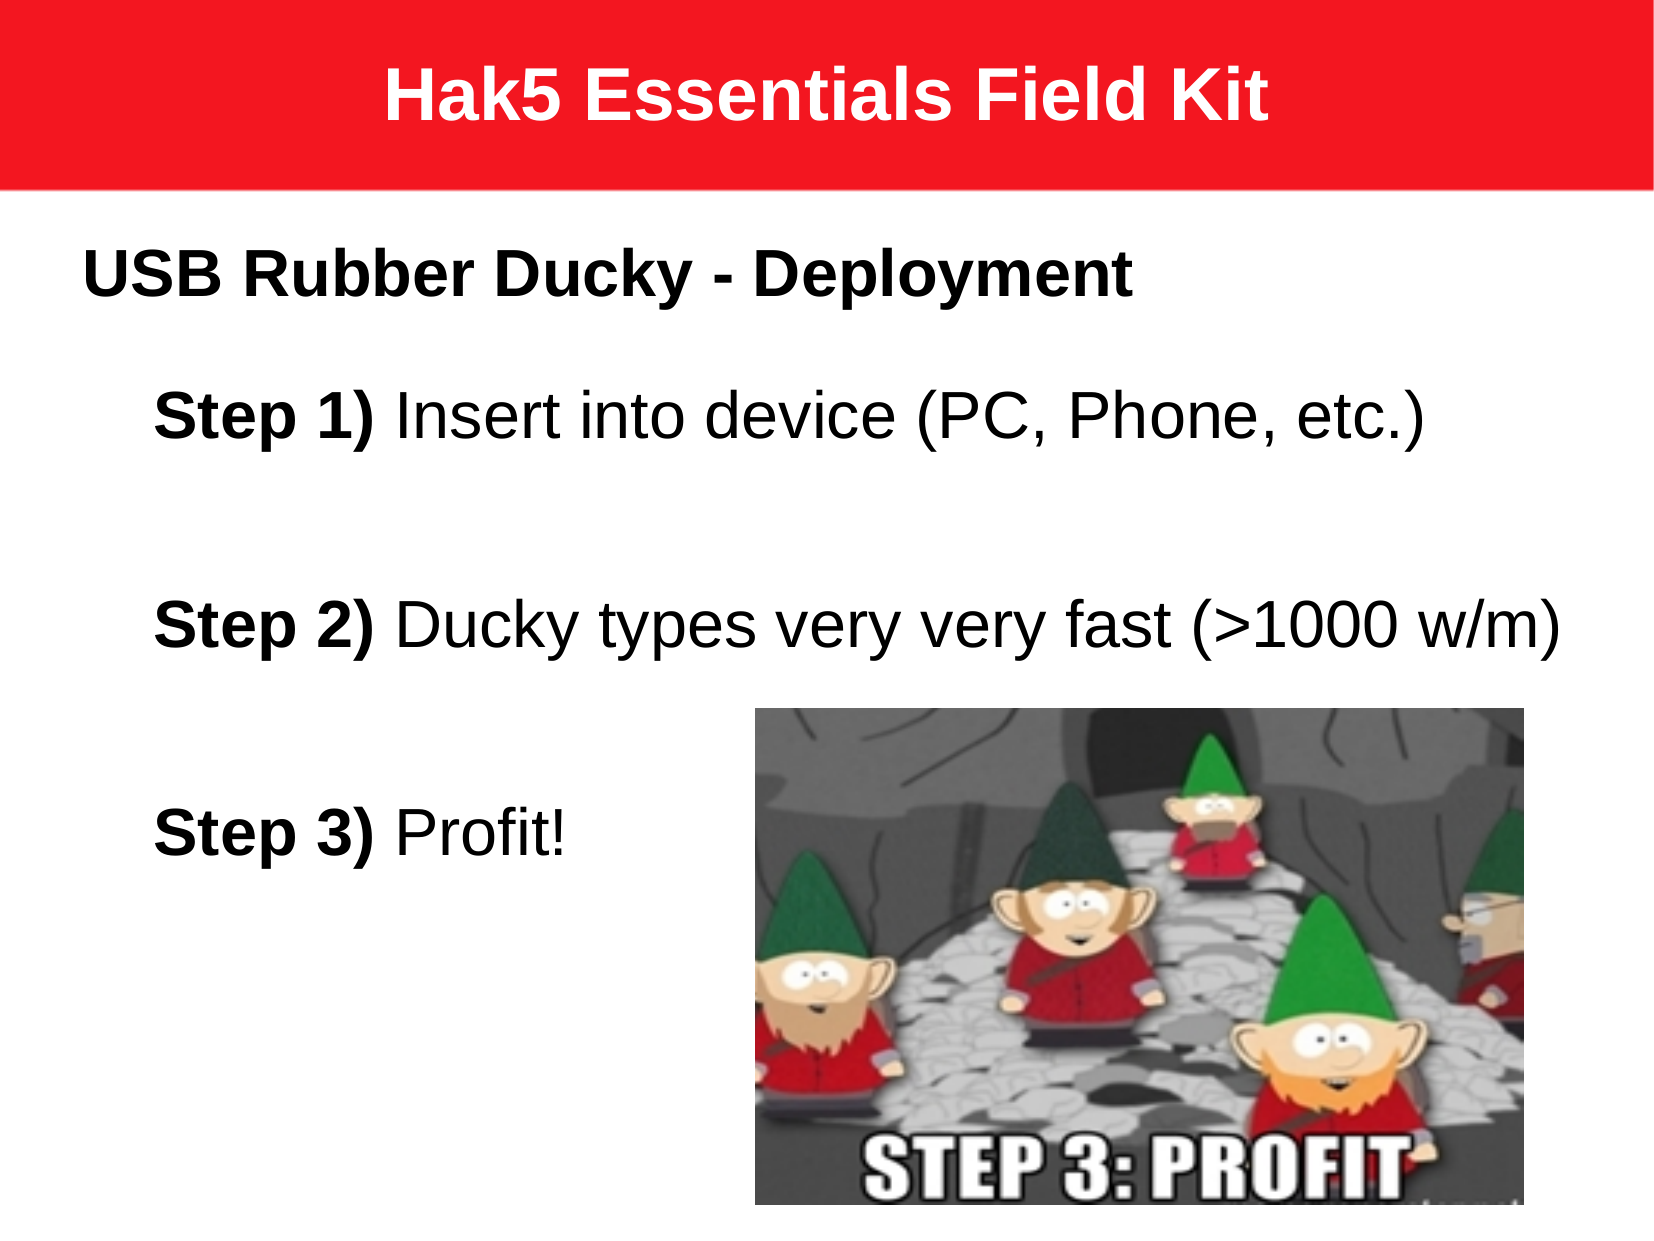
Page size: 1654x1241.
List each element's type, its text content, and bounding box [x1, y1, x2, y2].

picture [0, 0, 1654, 1241]
title Hak5 Essentials Field Kit [82, 0, 1571, 189]
list Step 1) Insert into device (PC, Phone, etc.) Step 2) Ducky types very very fast (>1000 w/m) Step 3) Profit! [82, 377, 1571, 1205]
list USB Rubber Ducky - Deployment [11, 236, 1430, 343]
